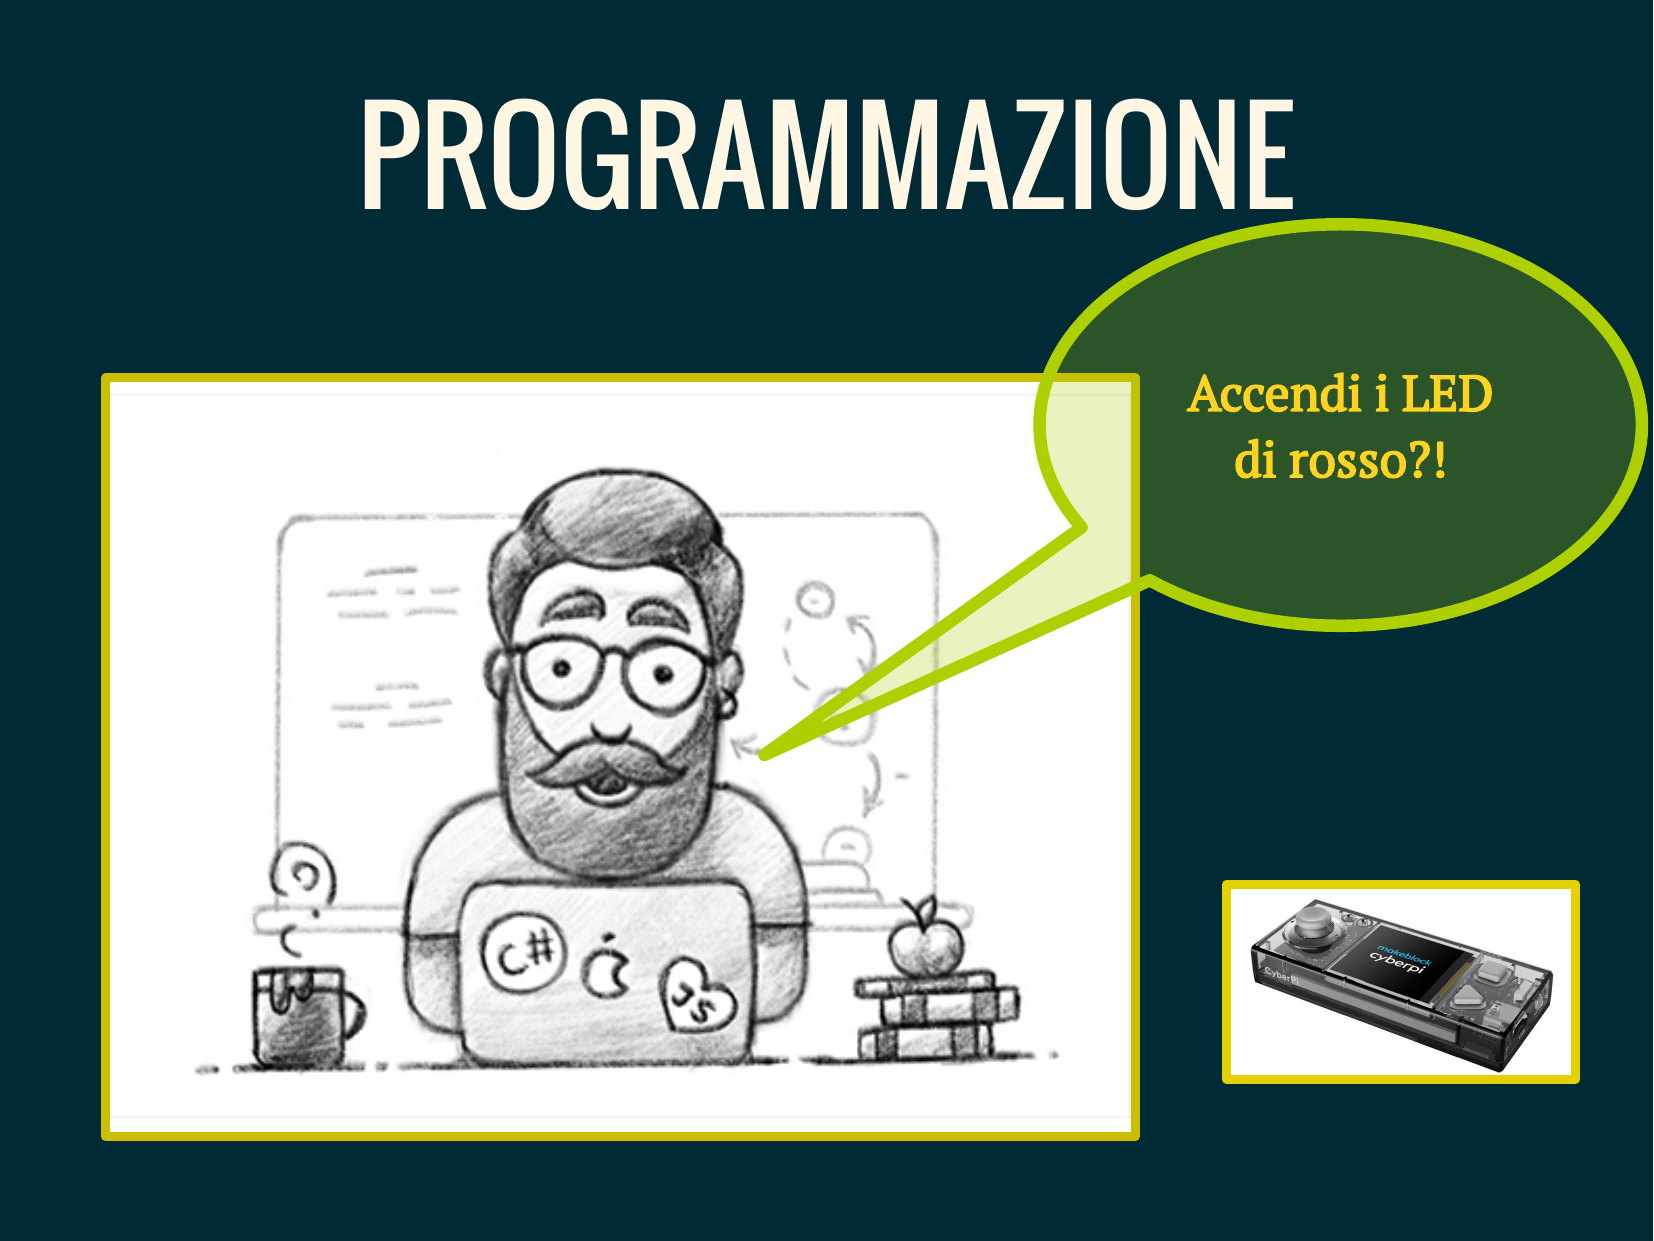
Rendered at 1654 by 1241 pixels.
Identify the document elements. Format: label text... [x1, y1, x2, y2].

picture [1231, 888, 1571, 1075]
title Programmazione [82, 49, 1571, 257]
picture [1140, 257, 1648, 632]
picture [110, 382, 1131, 1133]
picture [1044, 257, 1173, 373]
text_box Accendi i LED di rosso?! [764, 224, 1642, 755]
